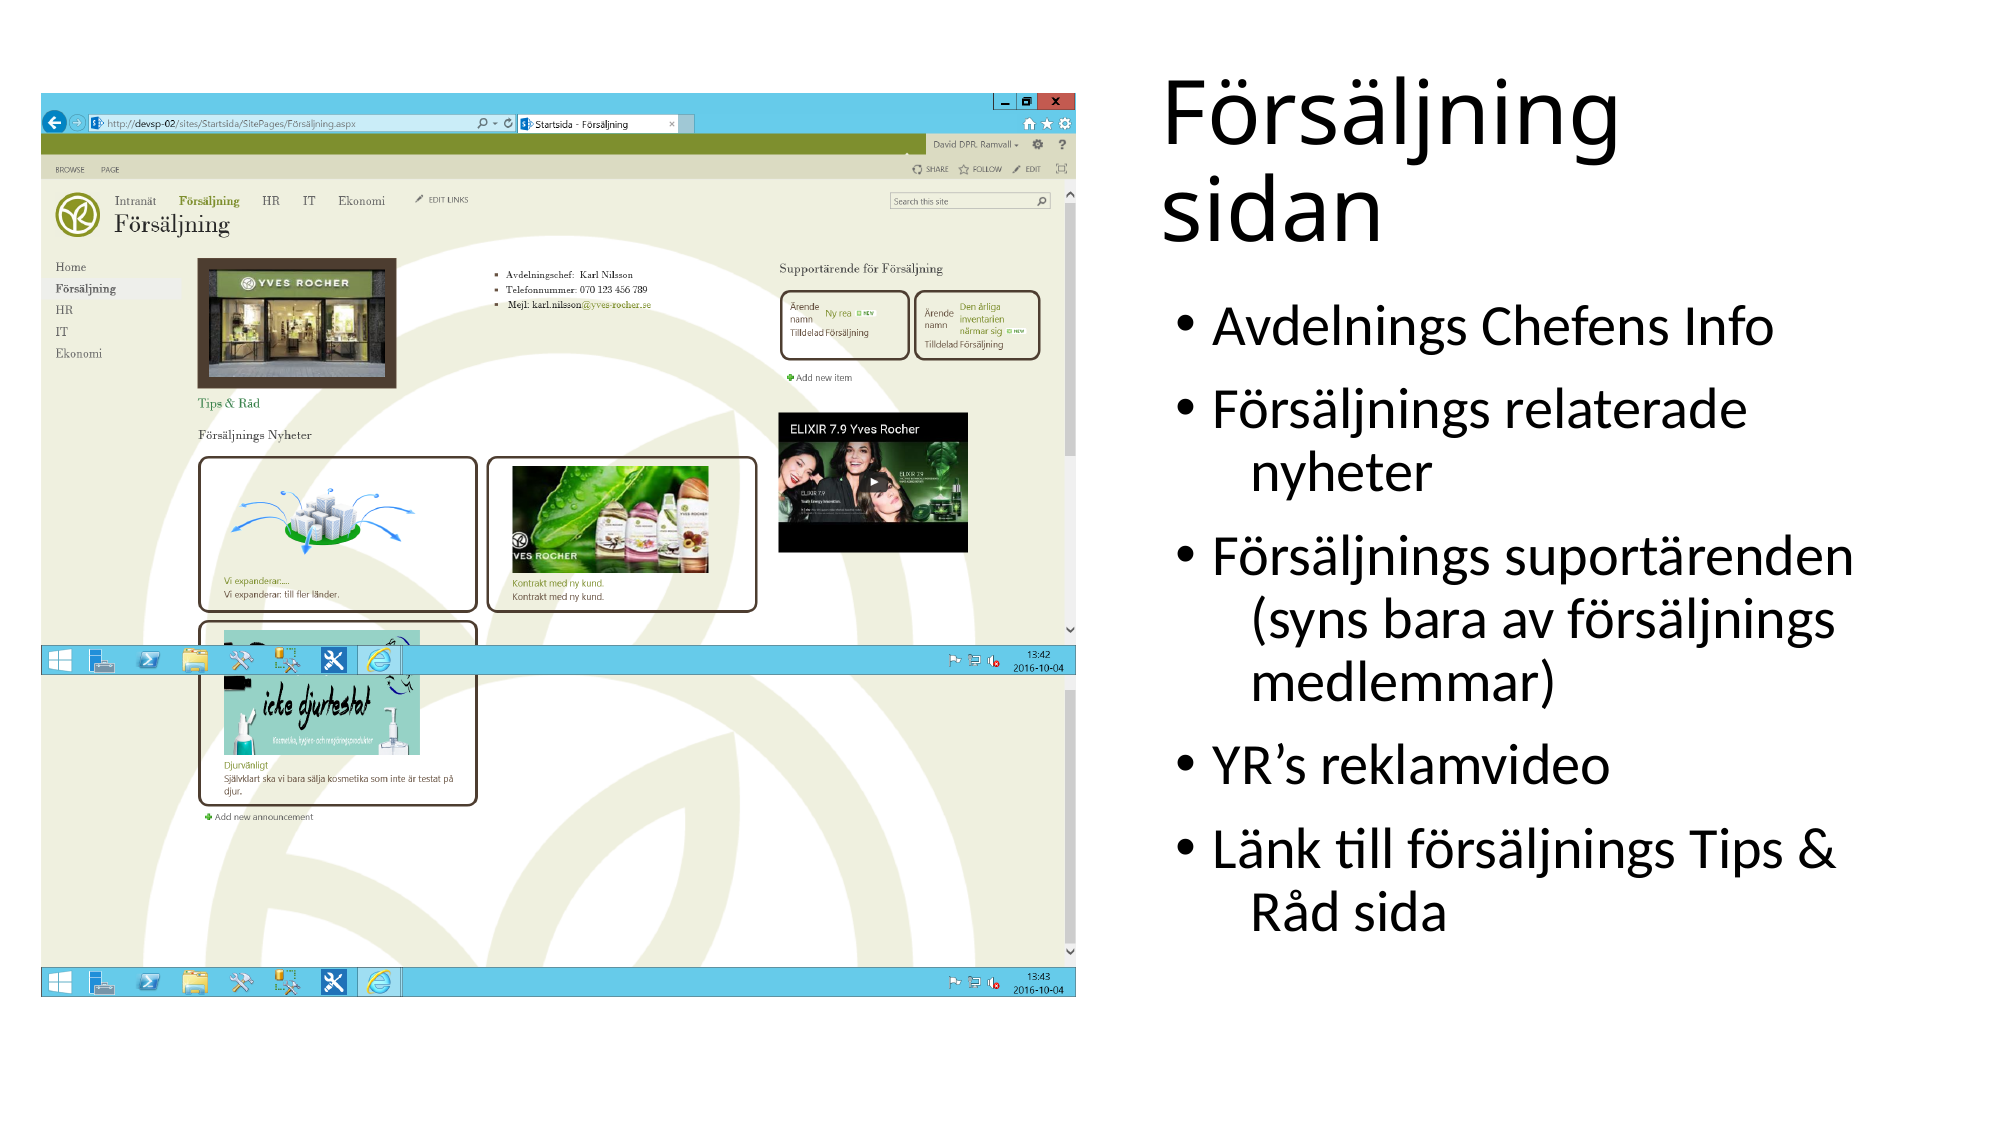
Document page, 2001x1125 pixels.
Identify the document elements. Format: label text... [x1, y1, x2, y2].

title Försäljning sidan [1145, 59, 1863, 269]
picture [41, 93, 1076, 997]
list Avdelnings Chefens Info Försäljnings relaterade nyheter Försäljnings suportärenden (syns bara av försäljnings medlemmar) YR’s reklamvideo Länk till försäljnings Tips & Råd sida [1160, 287, 1946, 1063]
